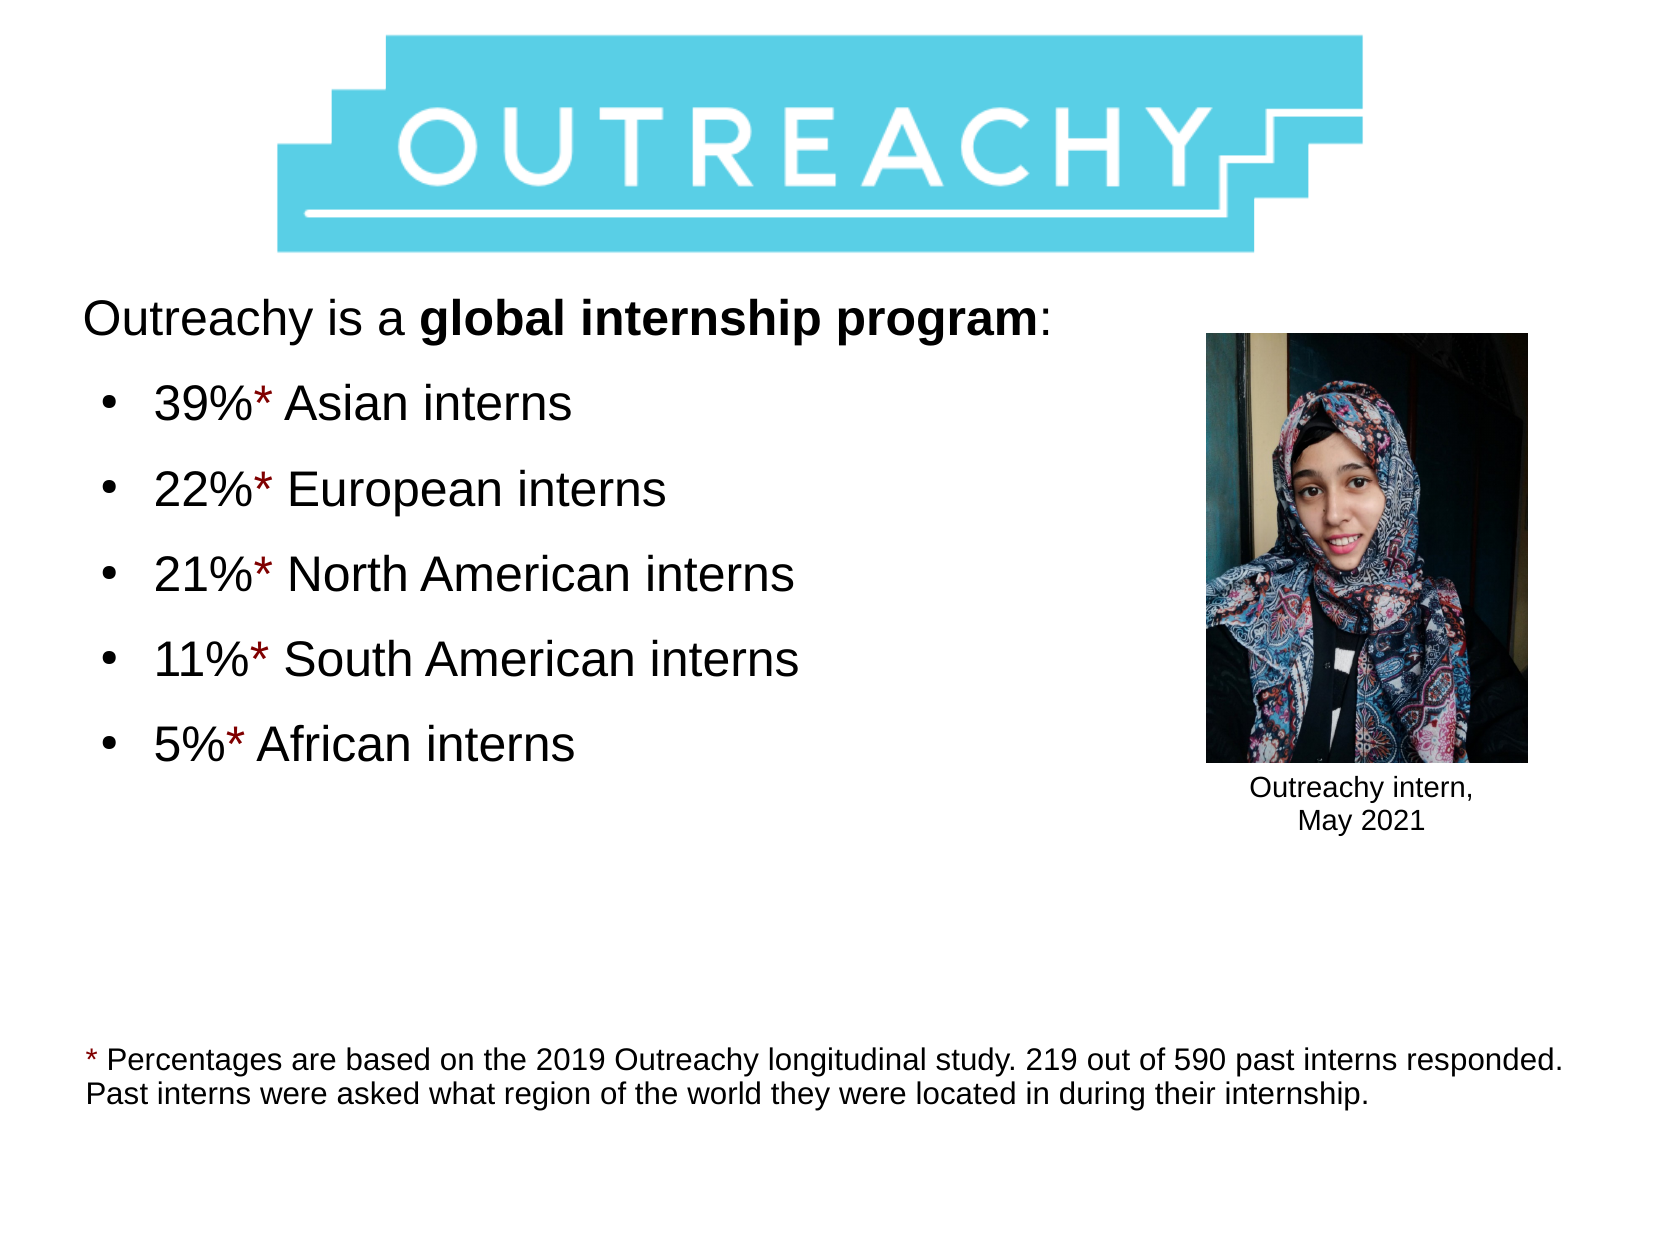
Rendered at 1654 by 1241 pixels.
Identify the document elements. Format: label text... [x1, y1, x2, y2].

list Outreachy is a global internship program: 39%* Asian interns 22%* European interns 21%* North American interns 11%* South American interns 5%* African interns [82, 290, 1276, 1034]
picture [206, 15, 1447, 270]
text_box Outreachy intern, May 2021 [1151, 764, 1572, 845]
text_box * Percentages are based on the 2019 Outreachy longitudinal study. 219 out of 590 past interns responded. Past interns were asked what region of the world they were located in during their internship. [70, 1034, 1606, 1119]
picture [1206, 333, 1528, 763]
